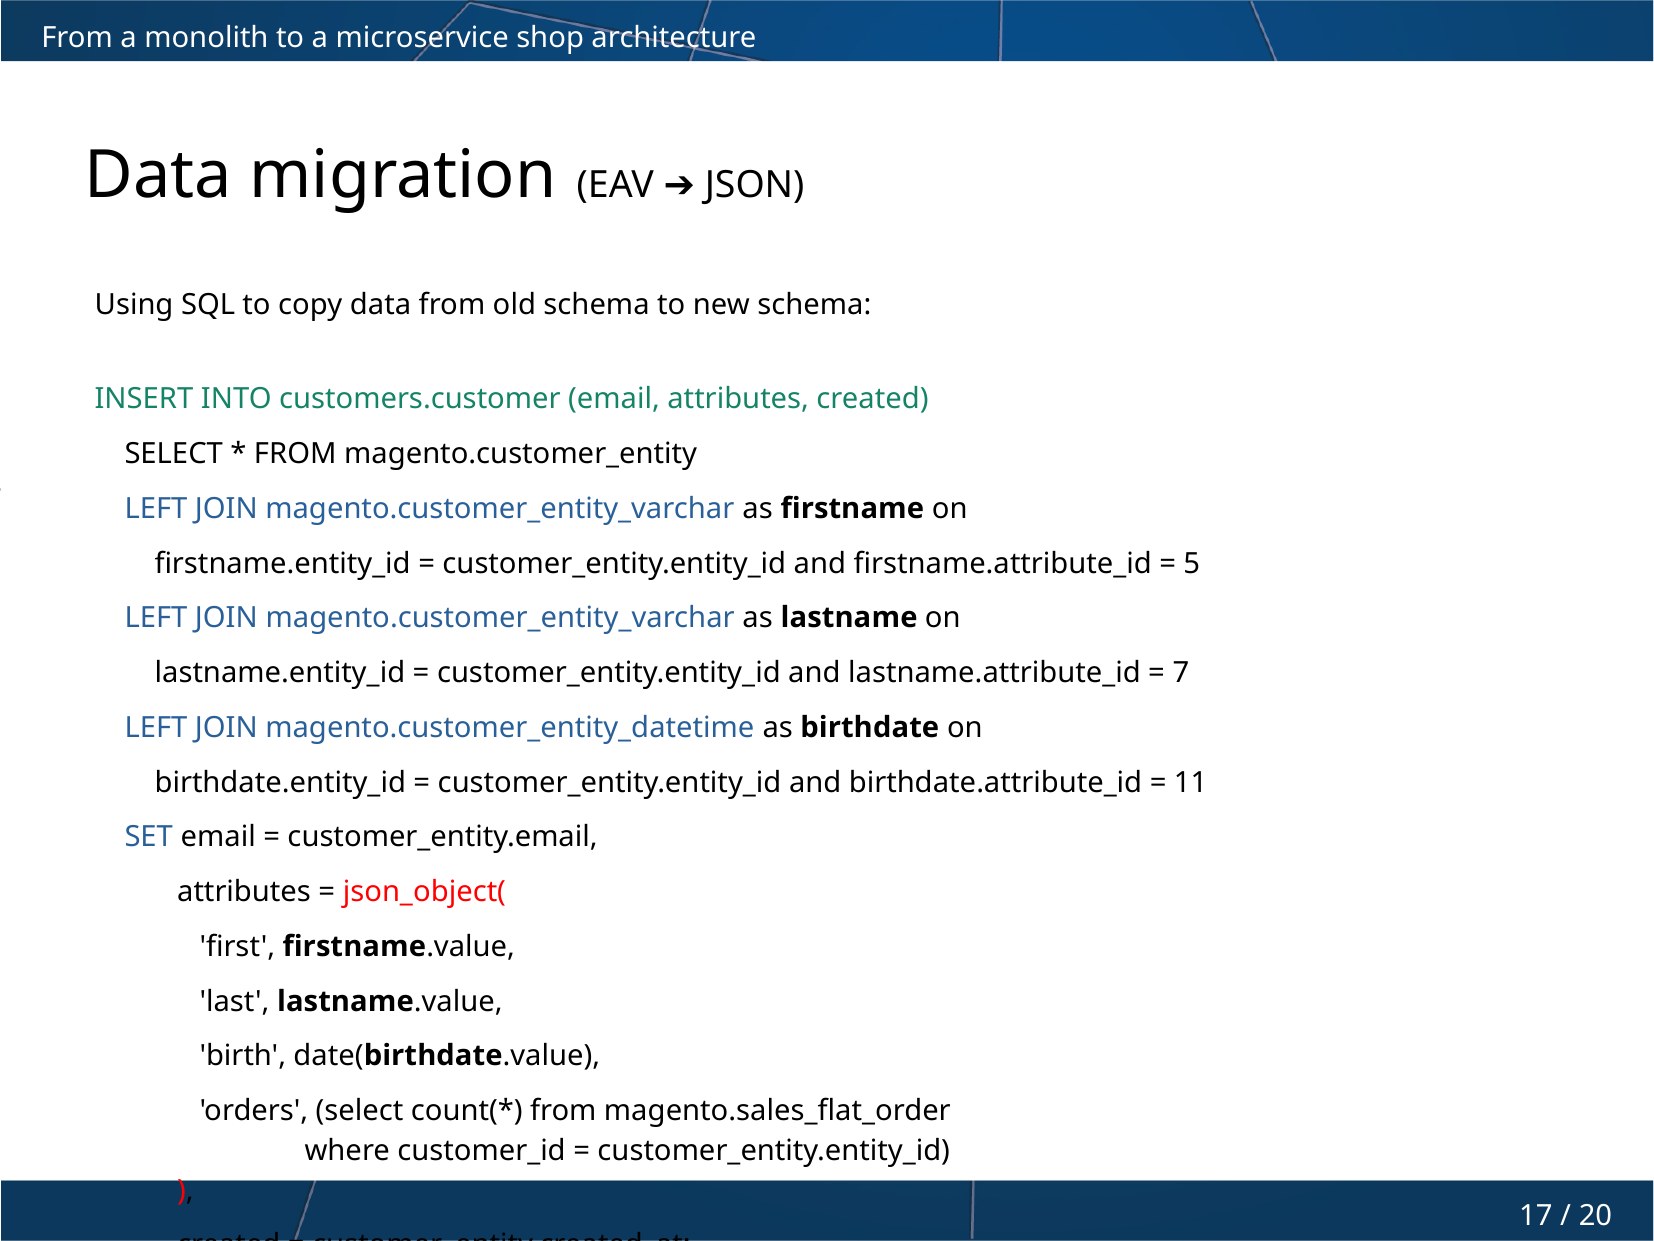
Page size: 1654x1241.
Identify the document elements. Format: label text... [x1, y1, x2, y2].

title Data migration (EAV ➔ JSON) [84, 55, 1591, 289]
picture [0, 0, 1654, 1241]
list Using SQL to copy data from old schema to new schema: INSERT INTO customers.customer (email, attributes, created) SELECT * FROM magento.customer_entity LEFT JOIN magento.customer_entity_varchar as firstname on firstname.entity_id = customer_entity.entity_id and firstname.attribute_id = 5 LEFT JOIN magento.customer_entity_varchar as lastname on lastname.entity_id = customer_entity.entity_id and lastname.attribute_id = 7 LEFT JOIN magento.customer_entity_datetime as birthdate on birthdate.entity_id = customer_entity.entity_id and birthdate.attribute_id = 11 SET email = customer_entity.email, attributes = json_object( 'first', firstname.value, 'last', lastname.value, 'birth', date(birthdate.value), 'orders', (select count(*) from magento.sales_flat_order where customer_id = customer_entity.entity_id) ), created = customer_entity.created_at; [94, 283, 1583, 1228]
